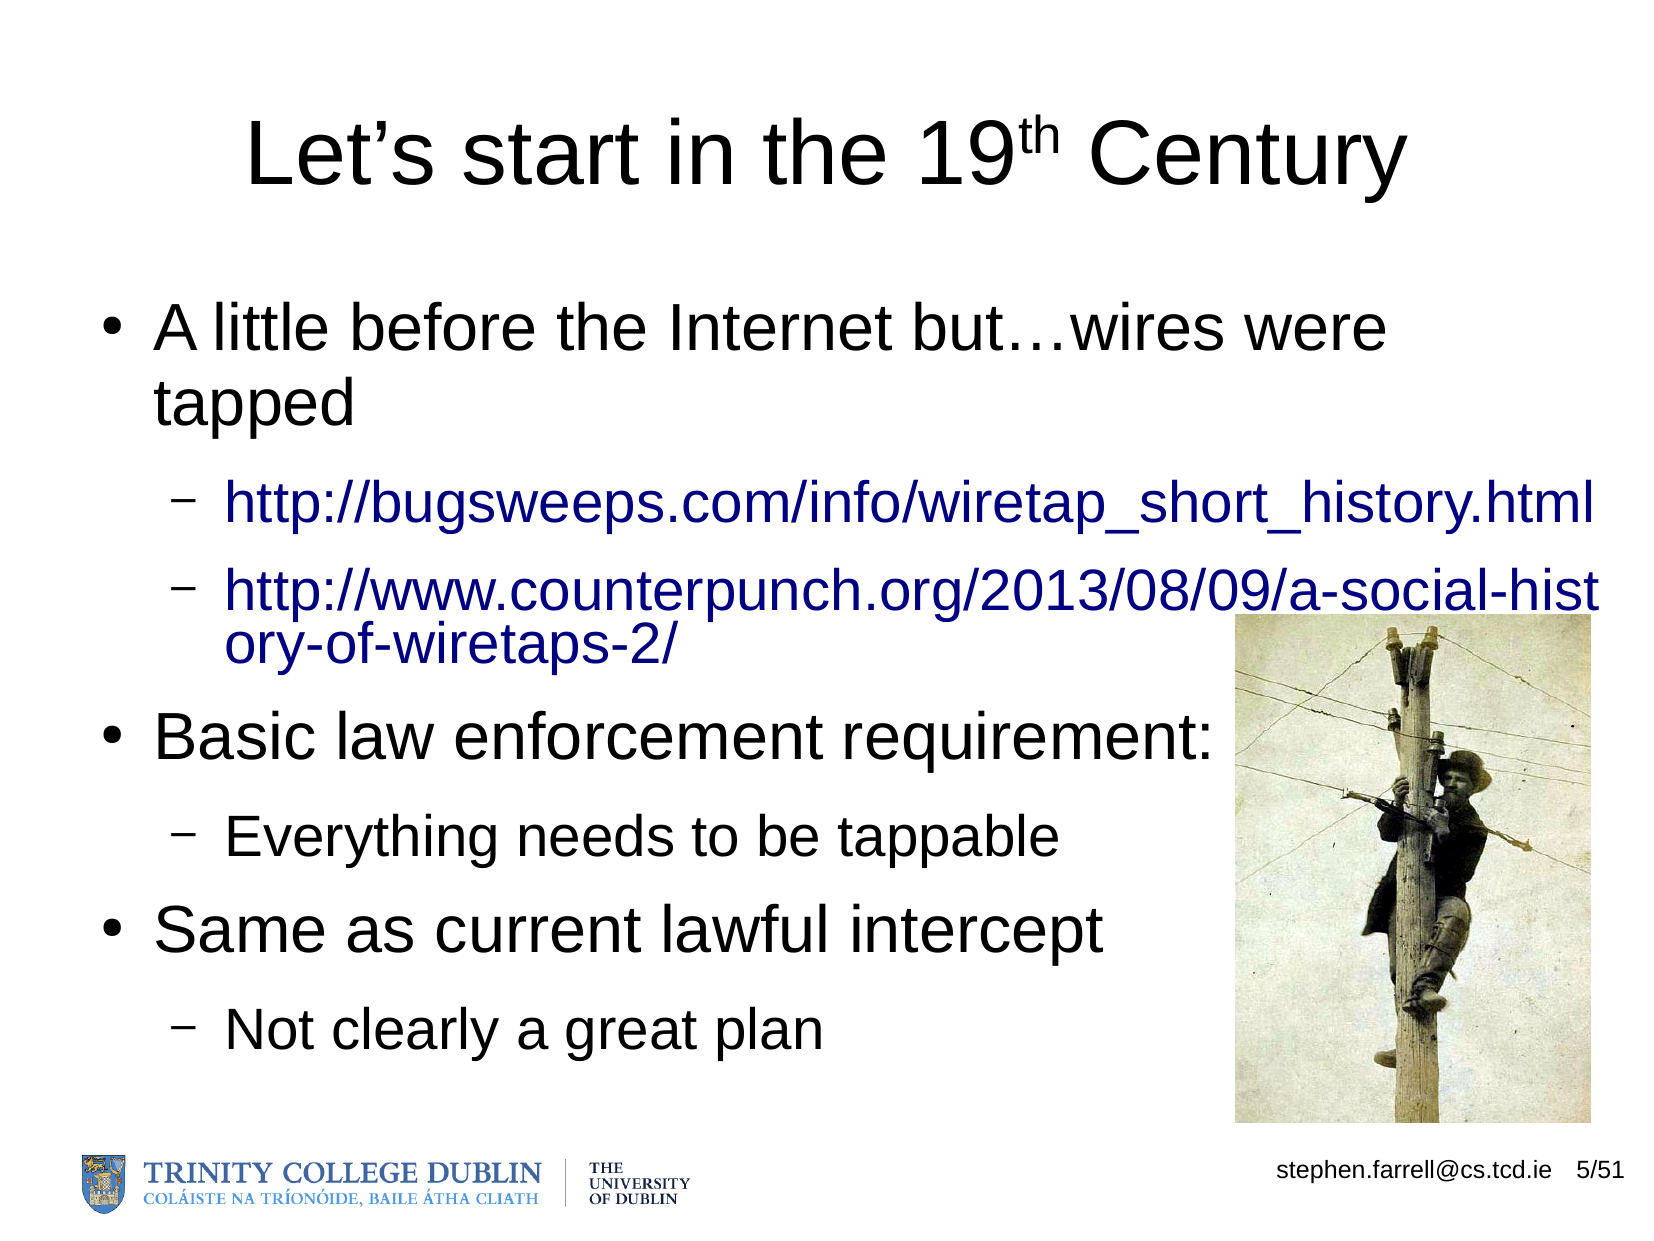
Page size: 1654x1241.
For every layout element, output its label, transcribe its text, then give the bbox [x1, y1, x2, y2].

title Let’s start in the 19th Century [82, 49, 1571, 257]
picture [82, 1155, 694, 1214]
picture [1235, 614, 1591, 1123]
list A little before the Internet but…wires were tapped http://bugsweeps.com/info/wiretap_short_history.html http://www.counterpunch.org/2013/08/09/a-social-history-of-wiretaps-2/ Basic law enforcement requirement: Everything needs to be tappable Same as current lawful intercept Not clearly a great plan [82, 290, 1606, 1010]
